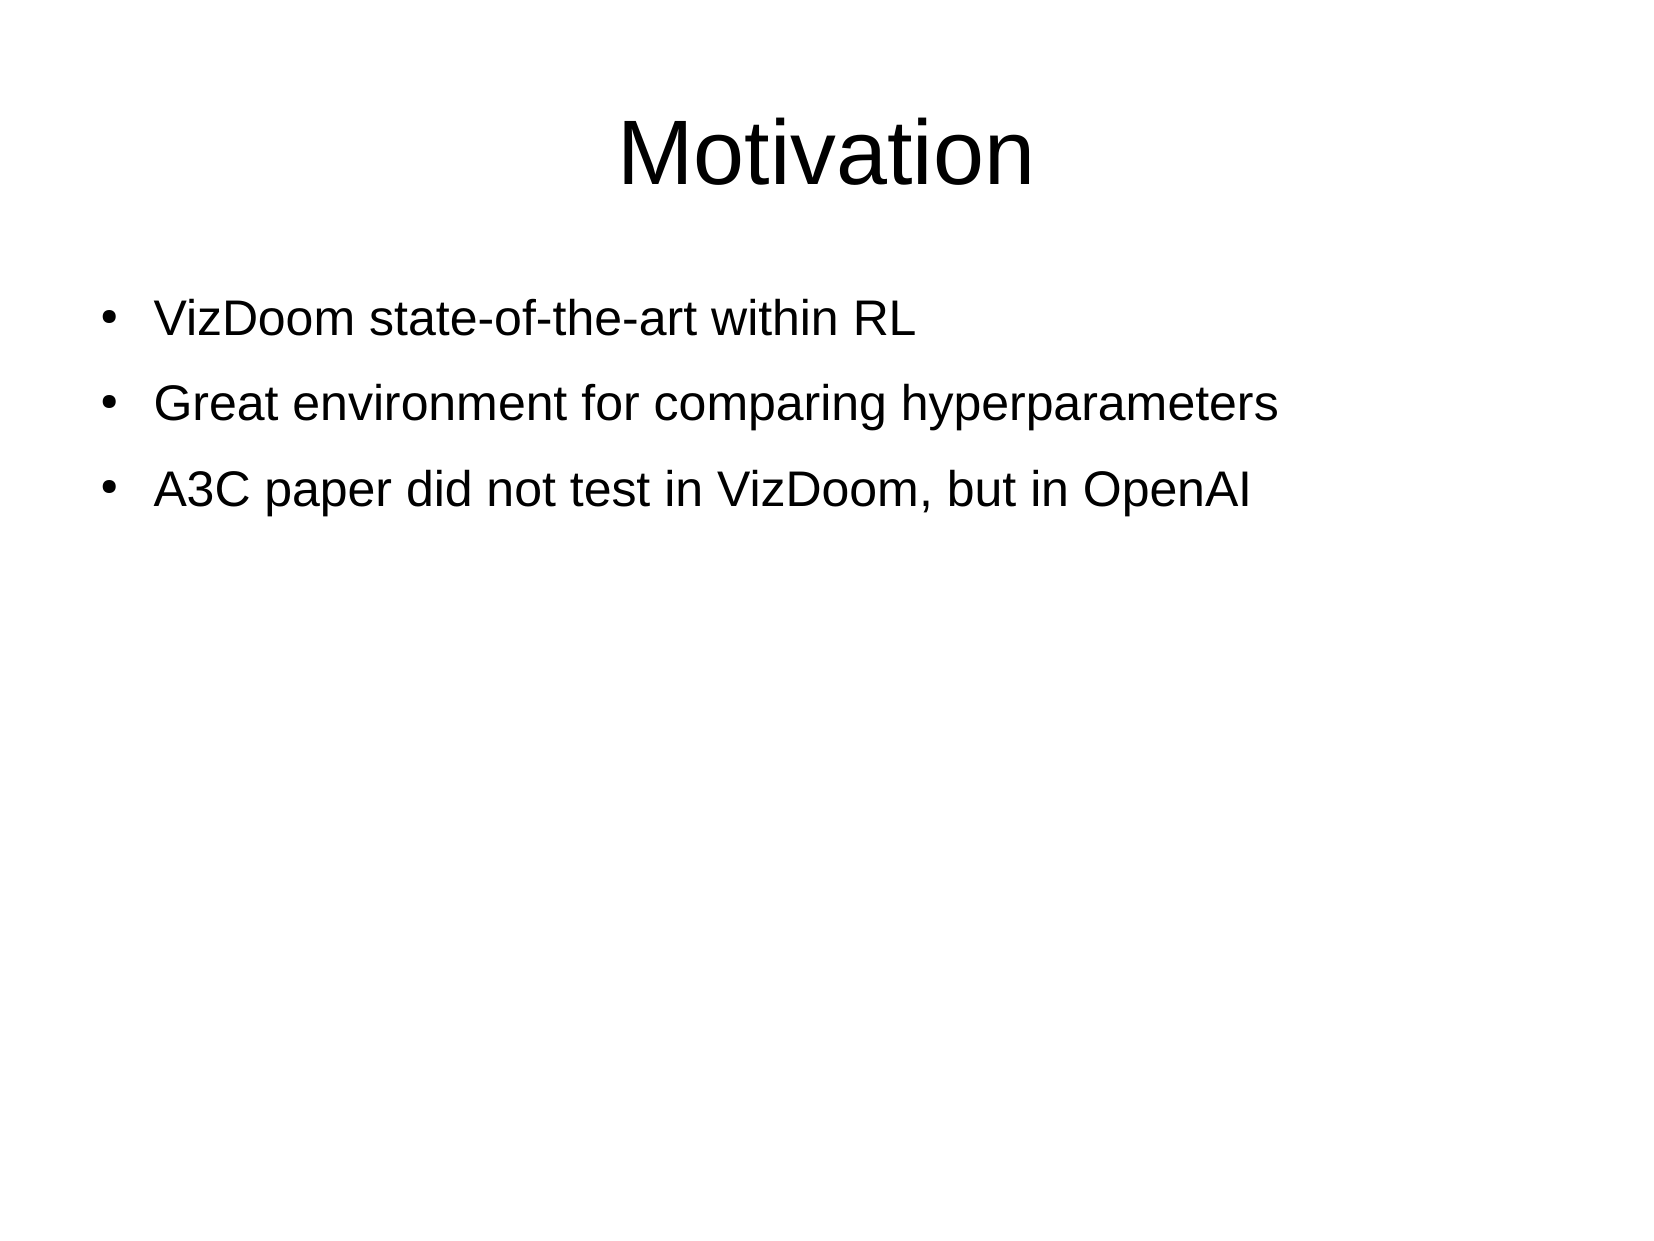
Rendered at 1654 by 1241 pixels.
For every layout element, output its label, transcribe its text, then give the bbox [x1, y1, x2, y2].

title Motivation [82, 49, 1571, 257]
list VizDoom state-of-the-art within RL Great environment for comparing hyperparameters A3C paper did not test in VizDoom, but in OpenAI [82, 290, 1571, 1010]
